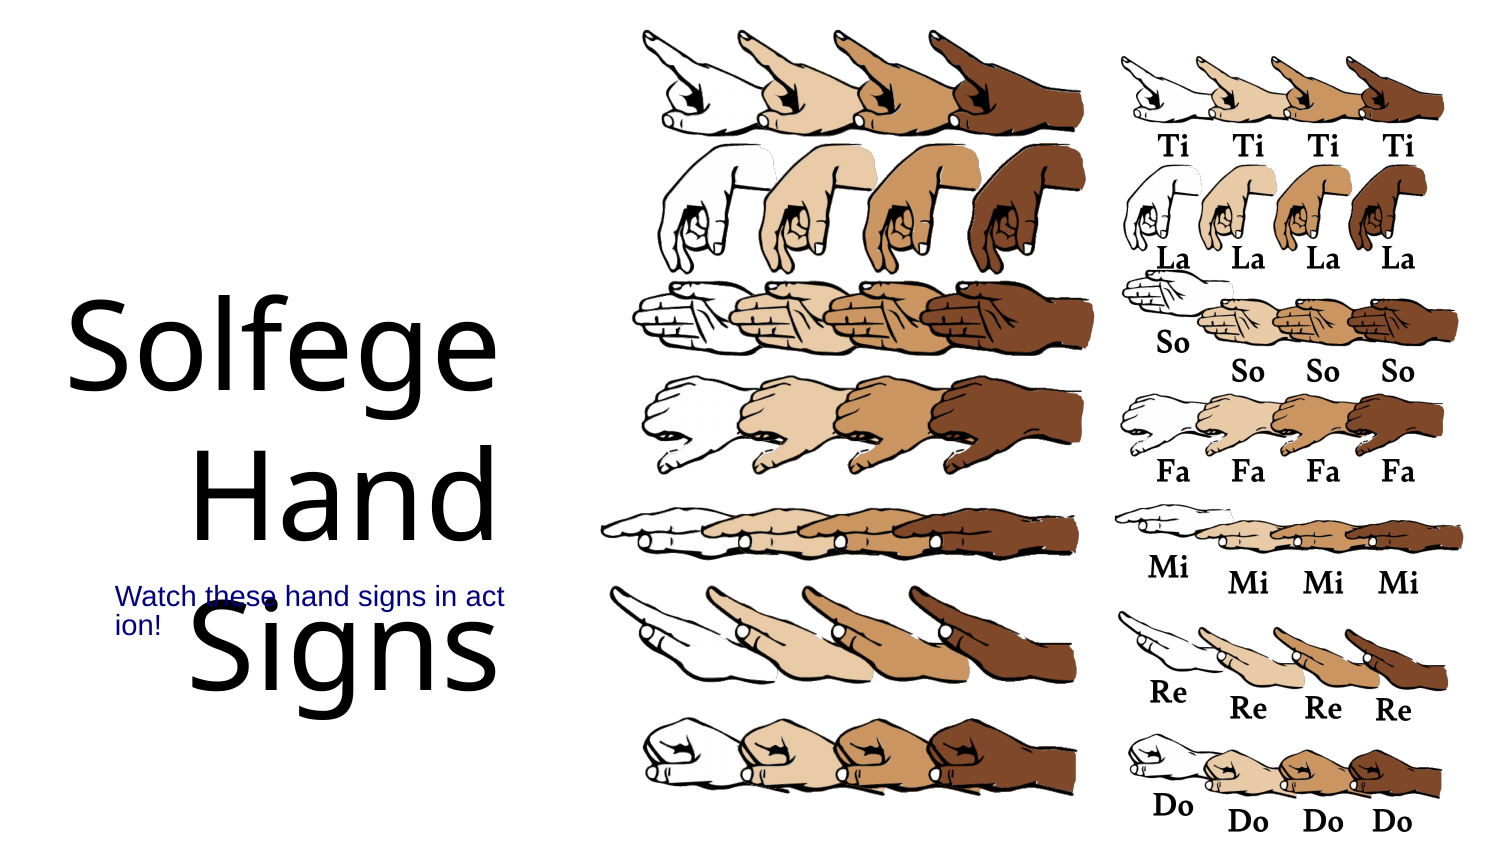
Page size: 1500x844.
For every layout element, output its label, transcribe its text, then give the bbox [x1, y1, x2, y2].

picture [638, 709, 1083, 808]
picture [1108, 45, 1464, 841]
picture [605, 577, 1083, 694]
picture [630, 27, 1097, 364]
text_box Solfege Hand Signs [24, 249, 518, 580]
picture [596, 498, 1080, 568]
picture [638, 370, 1092, 481]
text_box Watch these hand signs in action! [99, 562, 524, 626]
